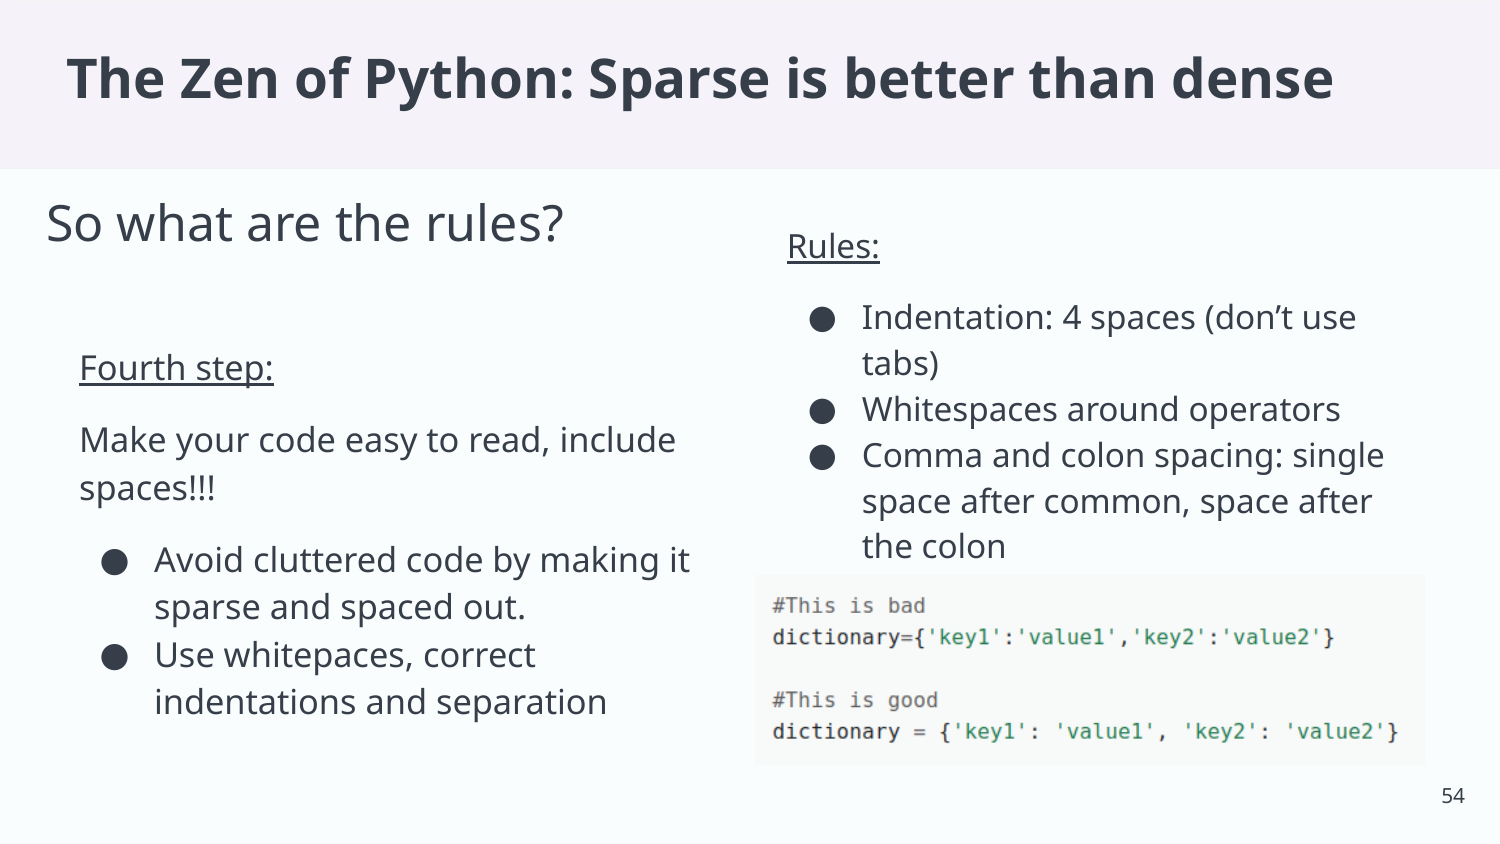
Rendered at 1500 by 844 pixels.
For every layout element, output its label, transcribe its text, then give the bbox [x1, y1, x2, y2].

slide_number <number> [1389, 764, 1480, 830]
title The Zen of Python: Sparse is better than dense [51, 28, 1390, 141]
text_box Fourth step: Make your code easy to read, include spaces!!! Avoid cluttered code by making it sparse and spaced out. Use whitepaces, correct indentations and separation [64, 324, 732, 737]
picture [755, 575, 1425, 765]
text_box Rules: Indentation: 4 spaces (don’t use tabs) Whitespaces around operators Comma and colon spacing: single space after common, space after the colon [771, 204, 1424, 575]
text_box So what are the rules? [31, 175, 783, 267]
